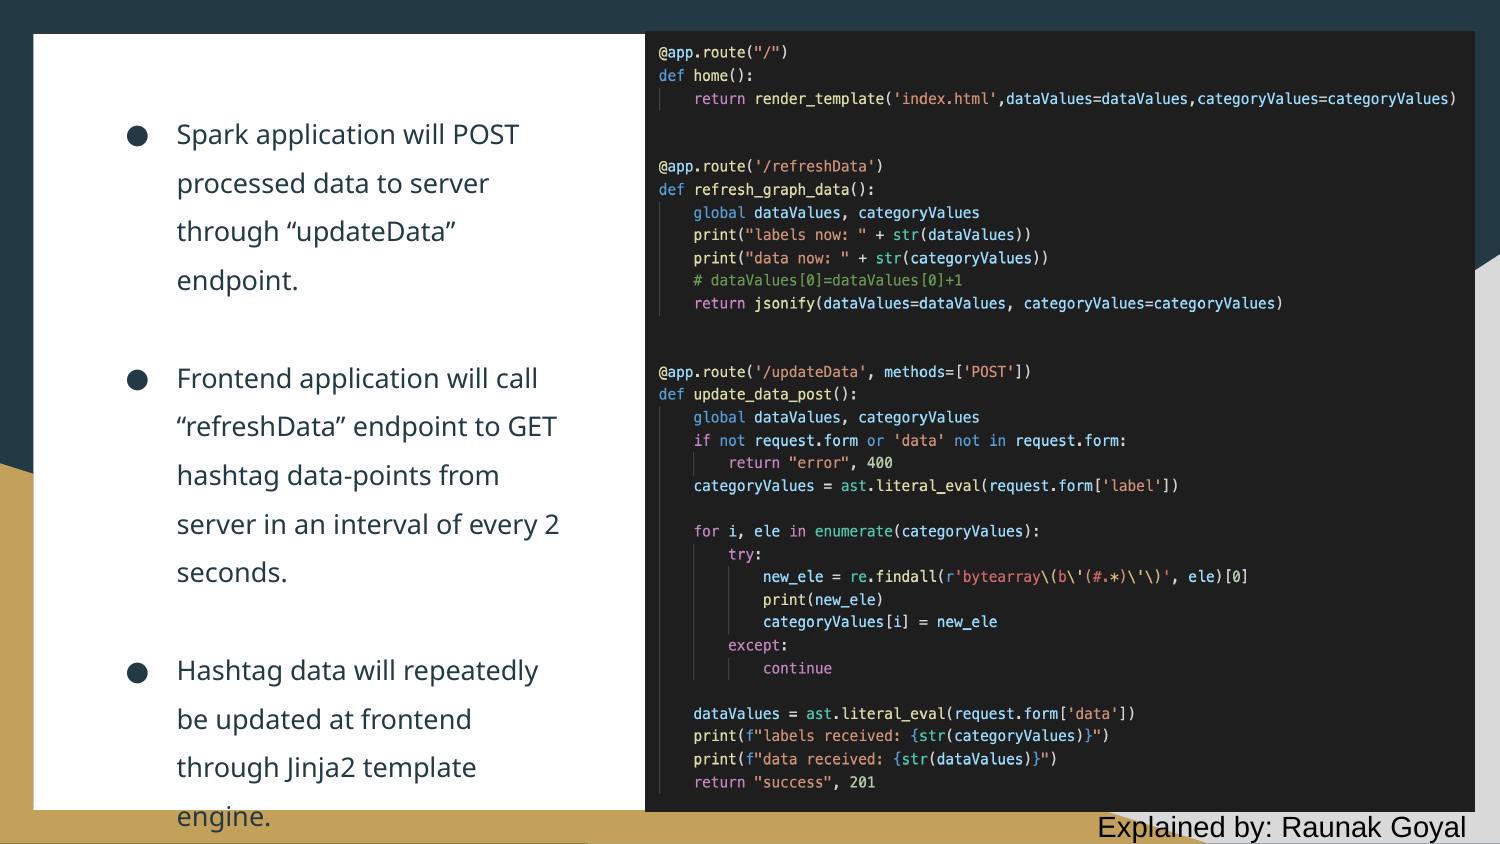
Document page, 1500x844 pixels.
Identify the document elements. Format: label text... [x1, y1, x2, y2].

list Spark application will POST processed data to server through “updateData” endpoint. Frontend application will call “refreshData” endpoint to GET hashtag data-points from server in an interval of every 2 seconds. Hashtag data will repeatedly be updated at frontend through Jinja2 template engine. [86, 86, 581, 755]
picture [645, 31, 1475, 812]
text_box Explained by: Raunak Goyal [1082, 793, 1500, 844]
